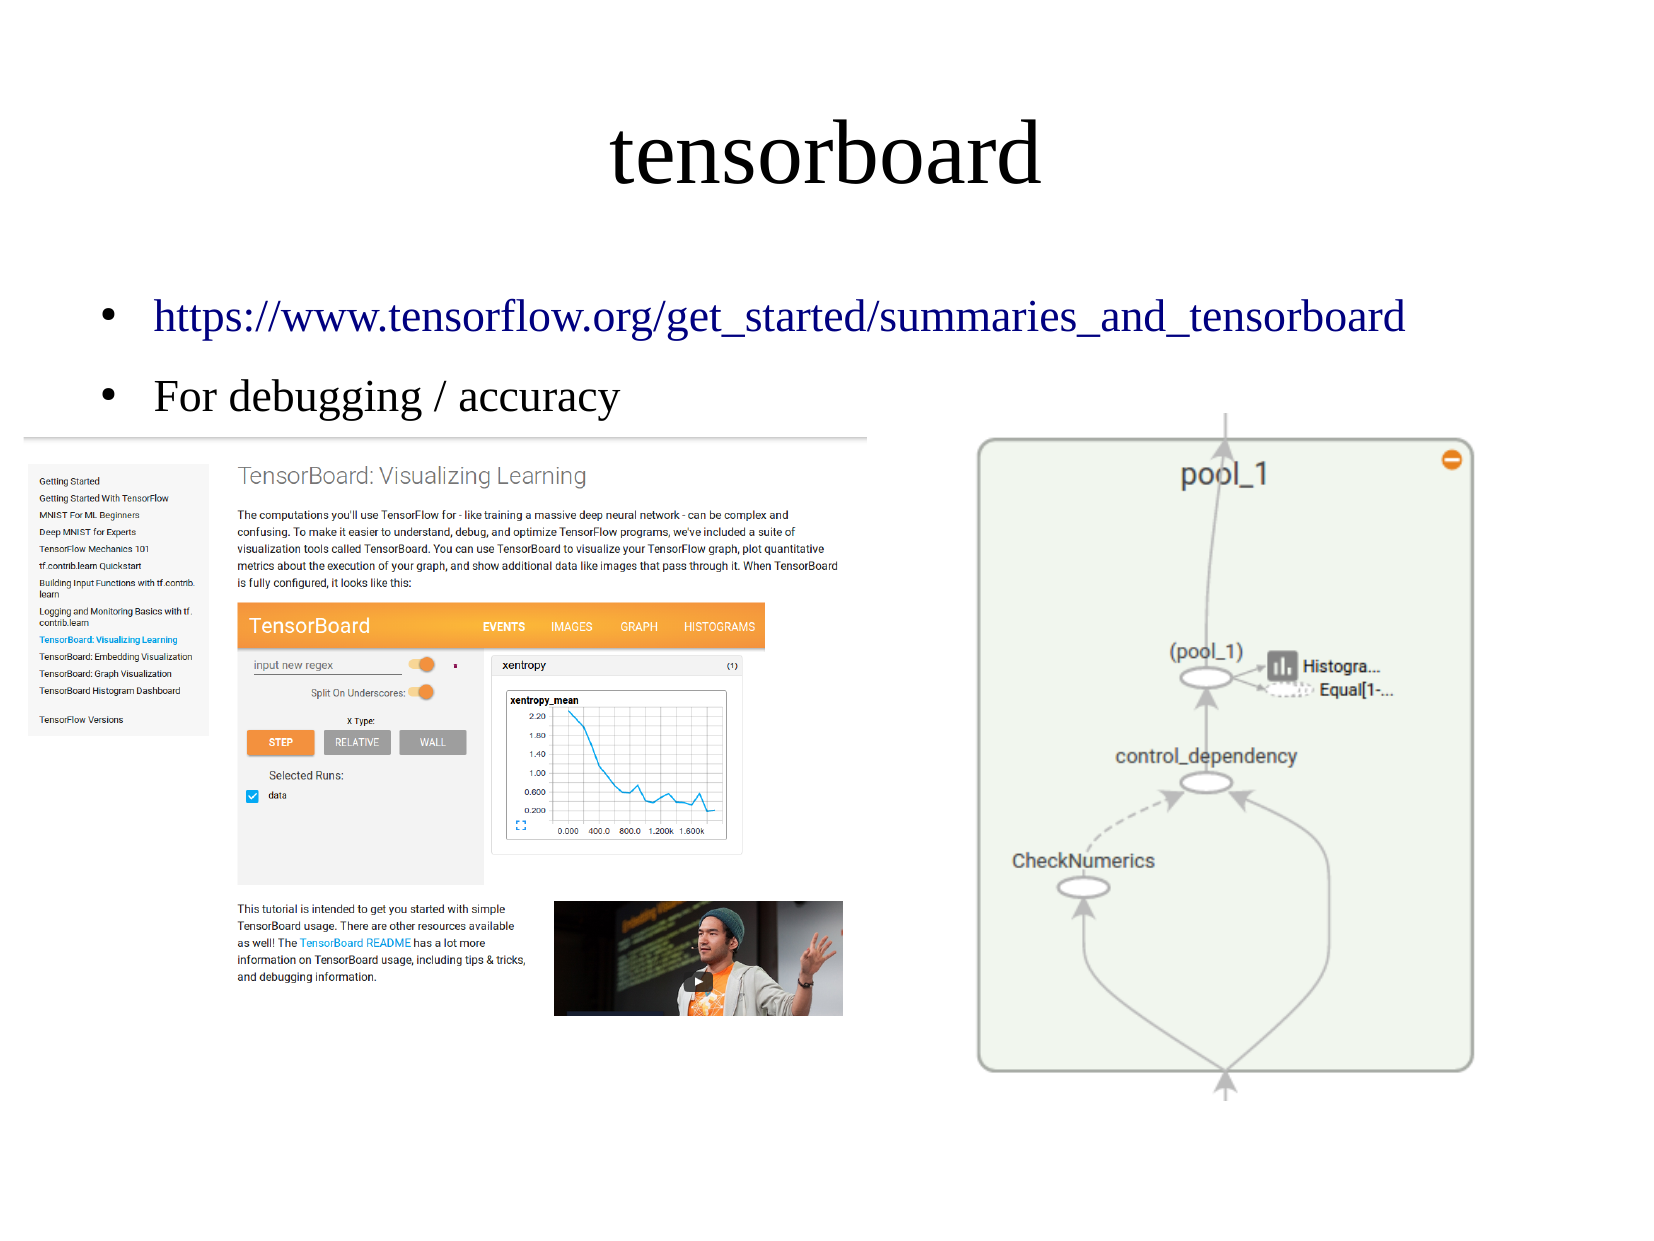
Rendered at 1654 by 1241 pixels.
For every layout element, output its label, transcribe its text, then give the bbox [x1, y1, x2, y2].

picture [23, 437, 867, 1016]
picture [948, 413, 1501, 1101]
list https://www.tensorflow.org/get_started/summaries_and_tensorboard For debugging / accuracy [82, 290, 1571, 1010]
title tensorboard [82, 49, 1571, 257]
